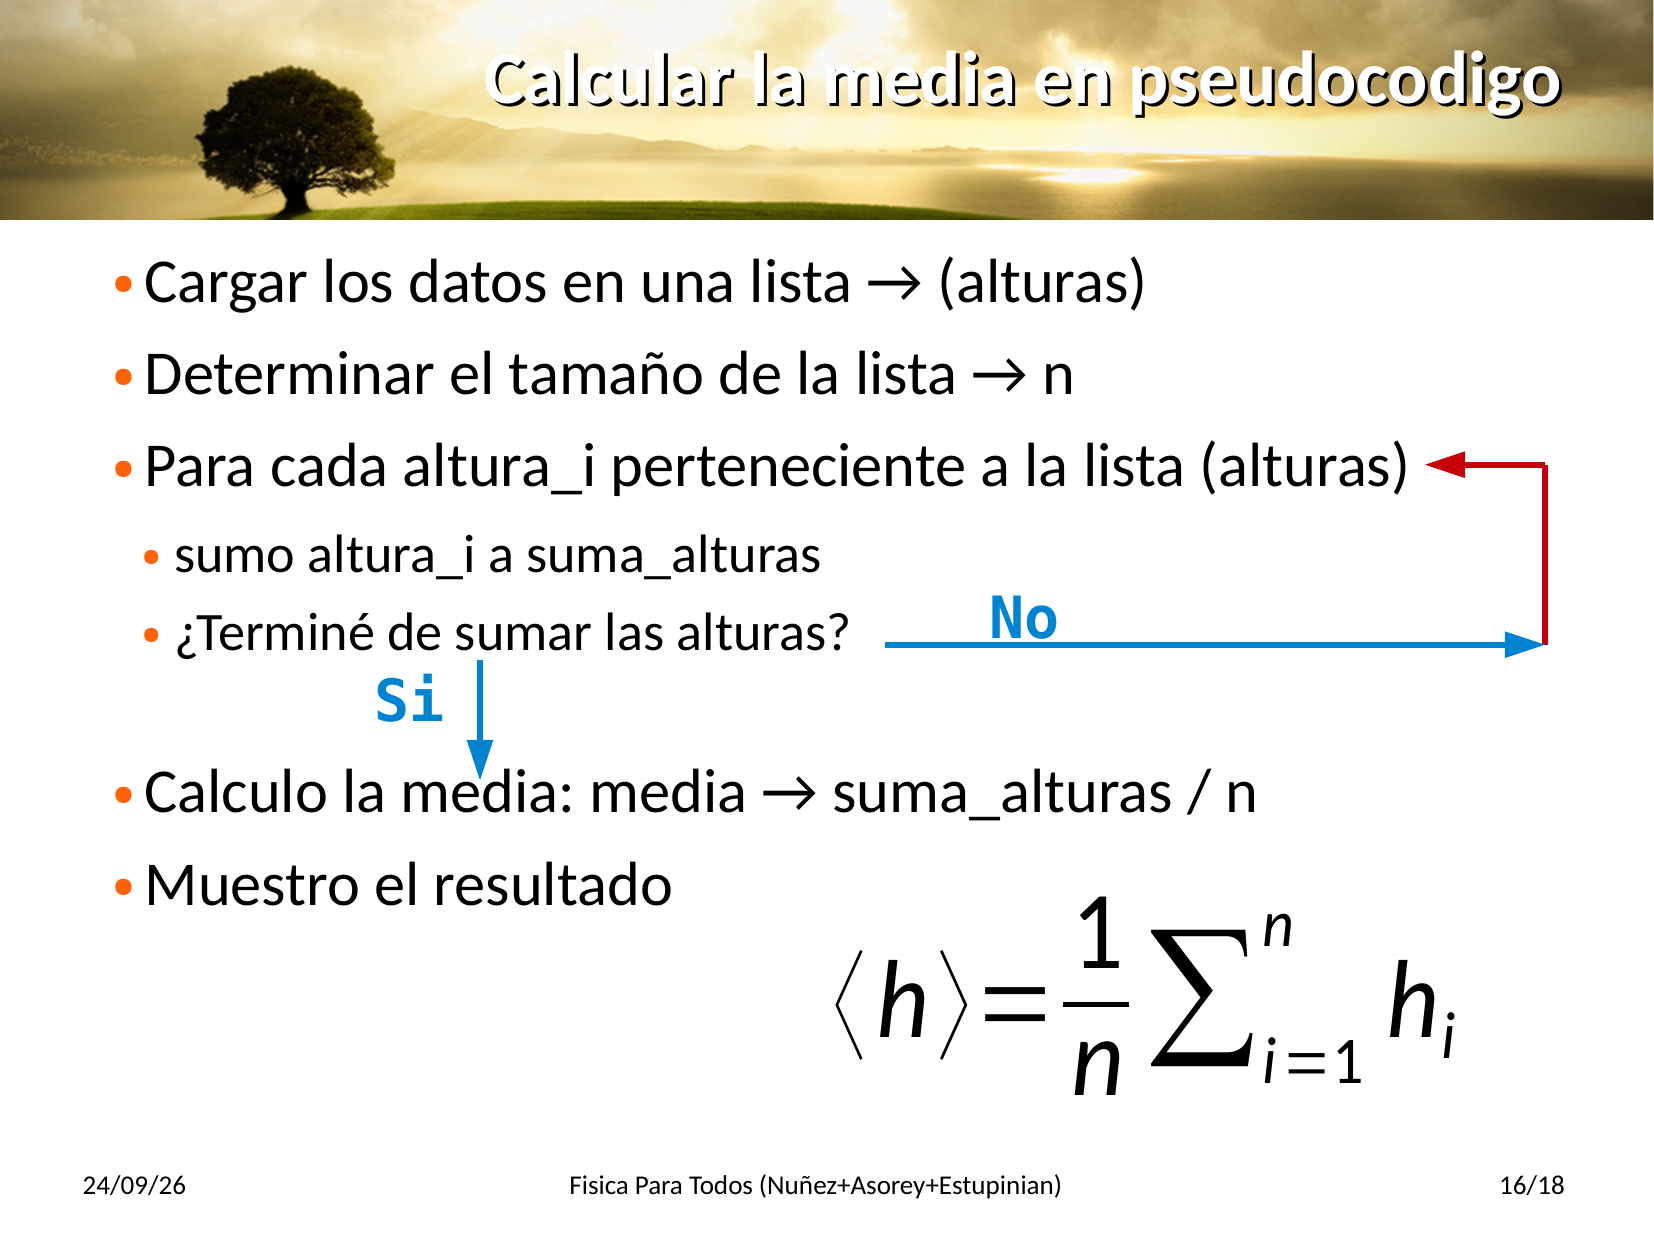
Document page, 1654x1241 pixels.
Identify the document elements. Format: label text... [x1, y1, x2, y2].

chart [825, 885, 1466, 1125]
list Cargar los datos en una lista → (alturas) Determinar el tamaño de la lista → n Para cada altura_i perteneciente a la lista (alturas) sumo altura_i a suma_alturas ¿Terminé de sumar las alturas? Calculo la media: media → suma_alturas / n Muestro el resultado [82, 255, 1571, 1126]
title Calcular la media en pseudocodigo [75, 19, 1564, 151]
text_box No [975, 577, 1081, 661]
picture [0, 0, 1654, 220]
text_box Si [360, 660, 466, 743]
